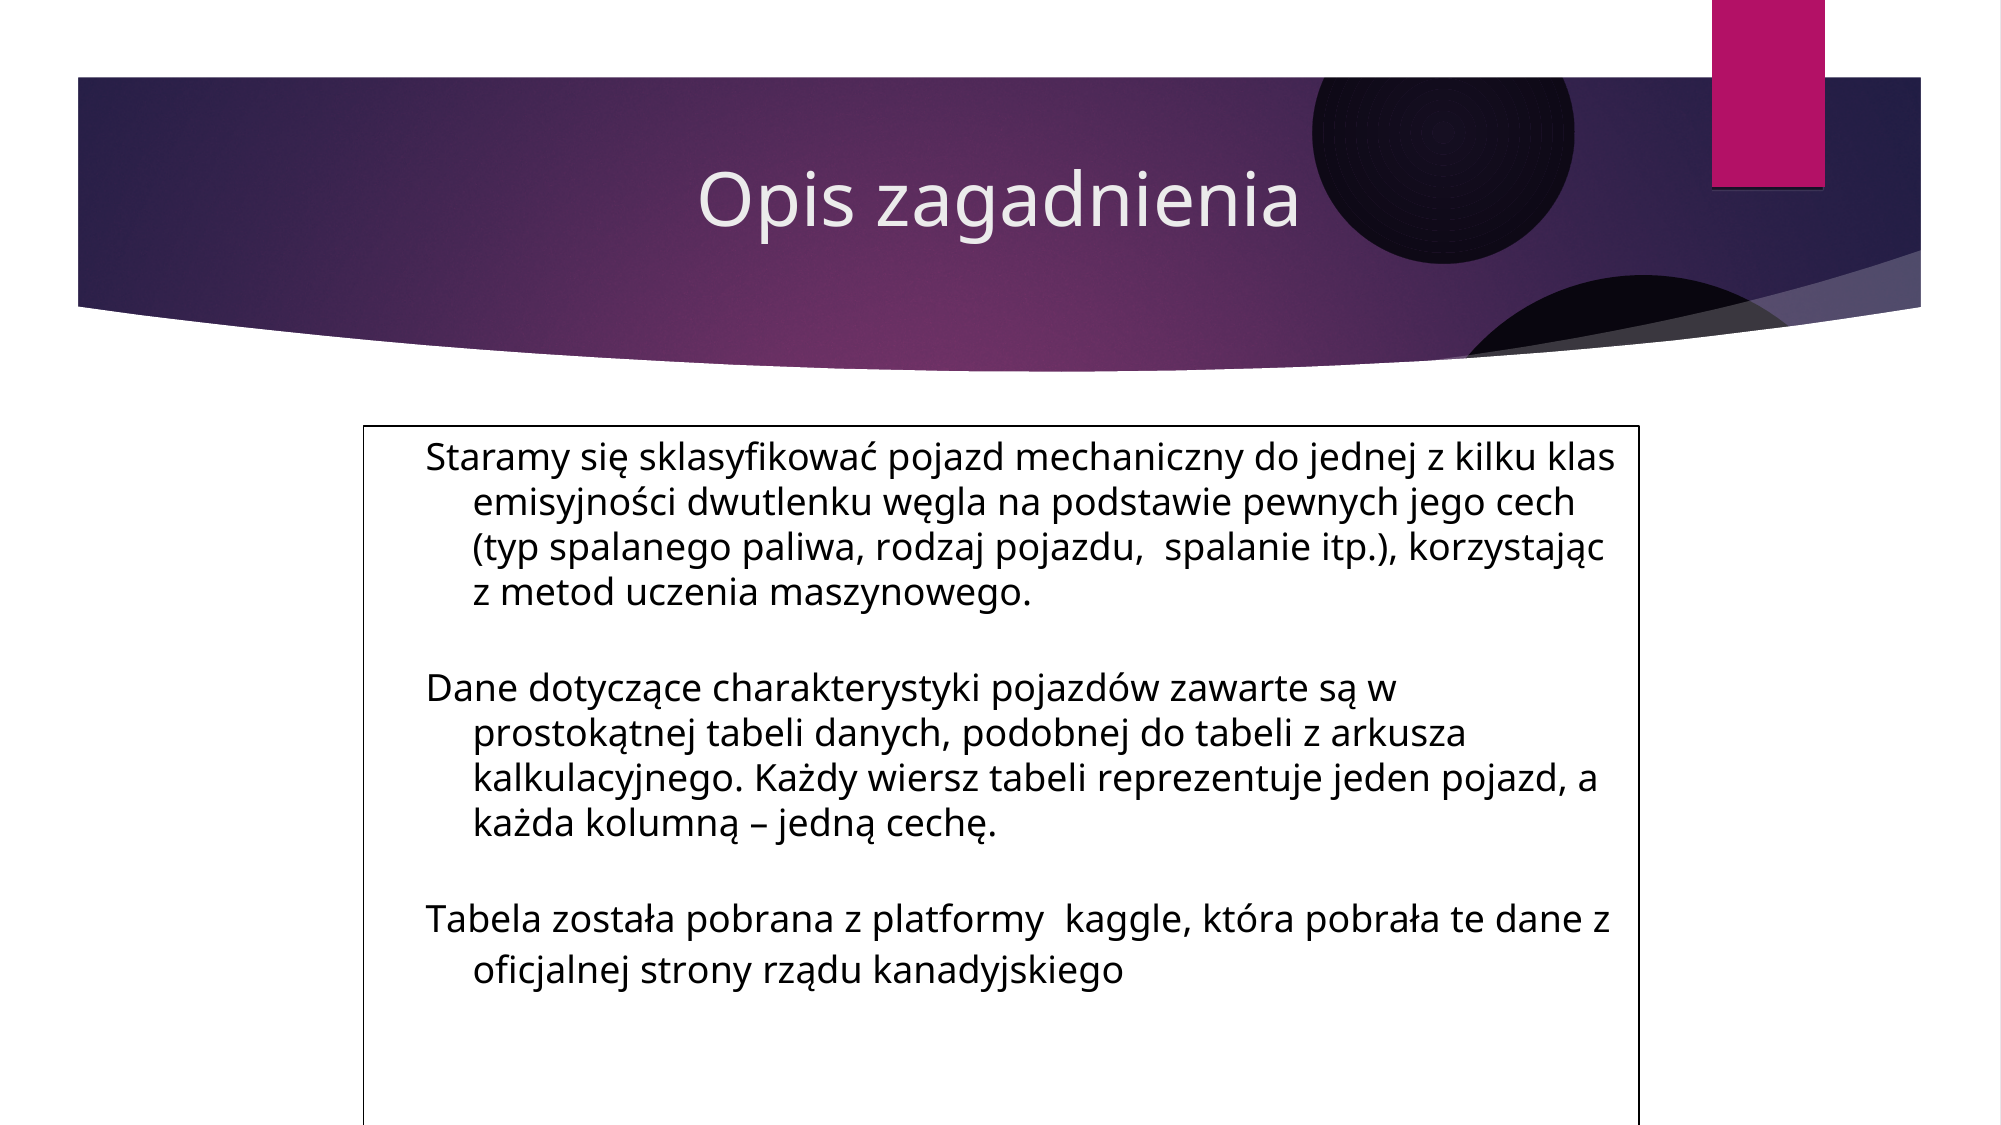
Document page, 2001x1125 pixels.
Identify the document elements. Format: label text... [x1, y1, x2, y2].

text_box Staramy się sklasyfikować pojazd mechaniczny do jednej z kilku klas emisyjności dwutlenku węgla na podstawie pewnych jego cech (typ spalanego paliwa, rodzaj pojazdu, spalanie itp.), korzystając z metod uczenia maszynowego. Dane dotyczące charakterystyki pojazdów zawarte są w prostokątnej tabeli danych, podobnej do tabeli z arkusza kalkulacyjnego. Każdy wiersz tabeli reprezentuje jeden pojazd, a każda kolumną – jedną cechę. Tabela została pobrana z platformy kaggle, która pobrała te dane z oficjalnej strony rządu kanadyjskiego [363, 425, 1640, 1125]
title Opis zagadnienia [281, 138, 1719, 255]
